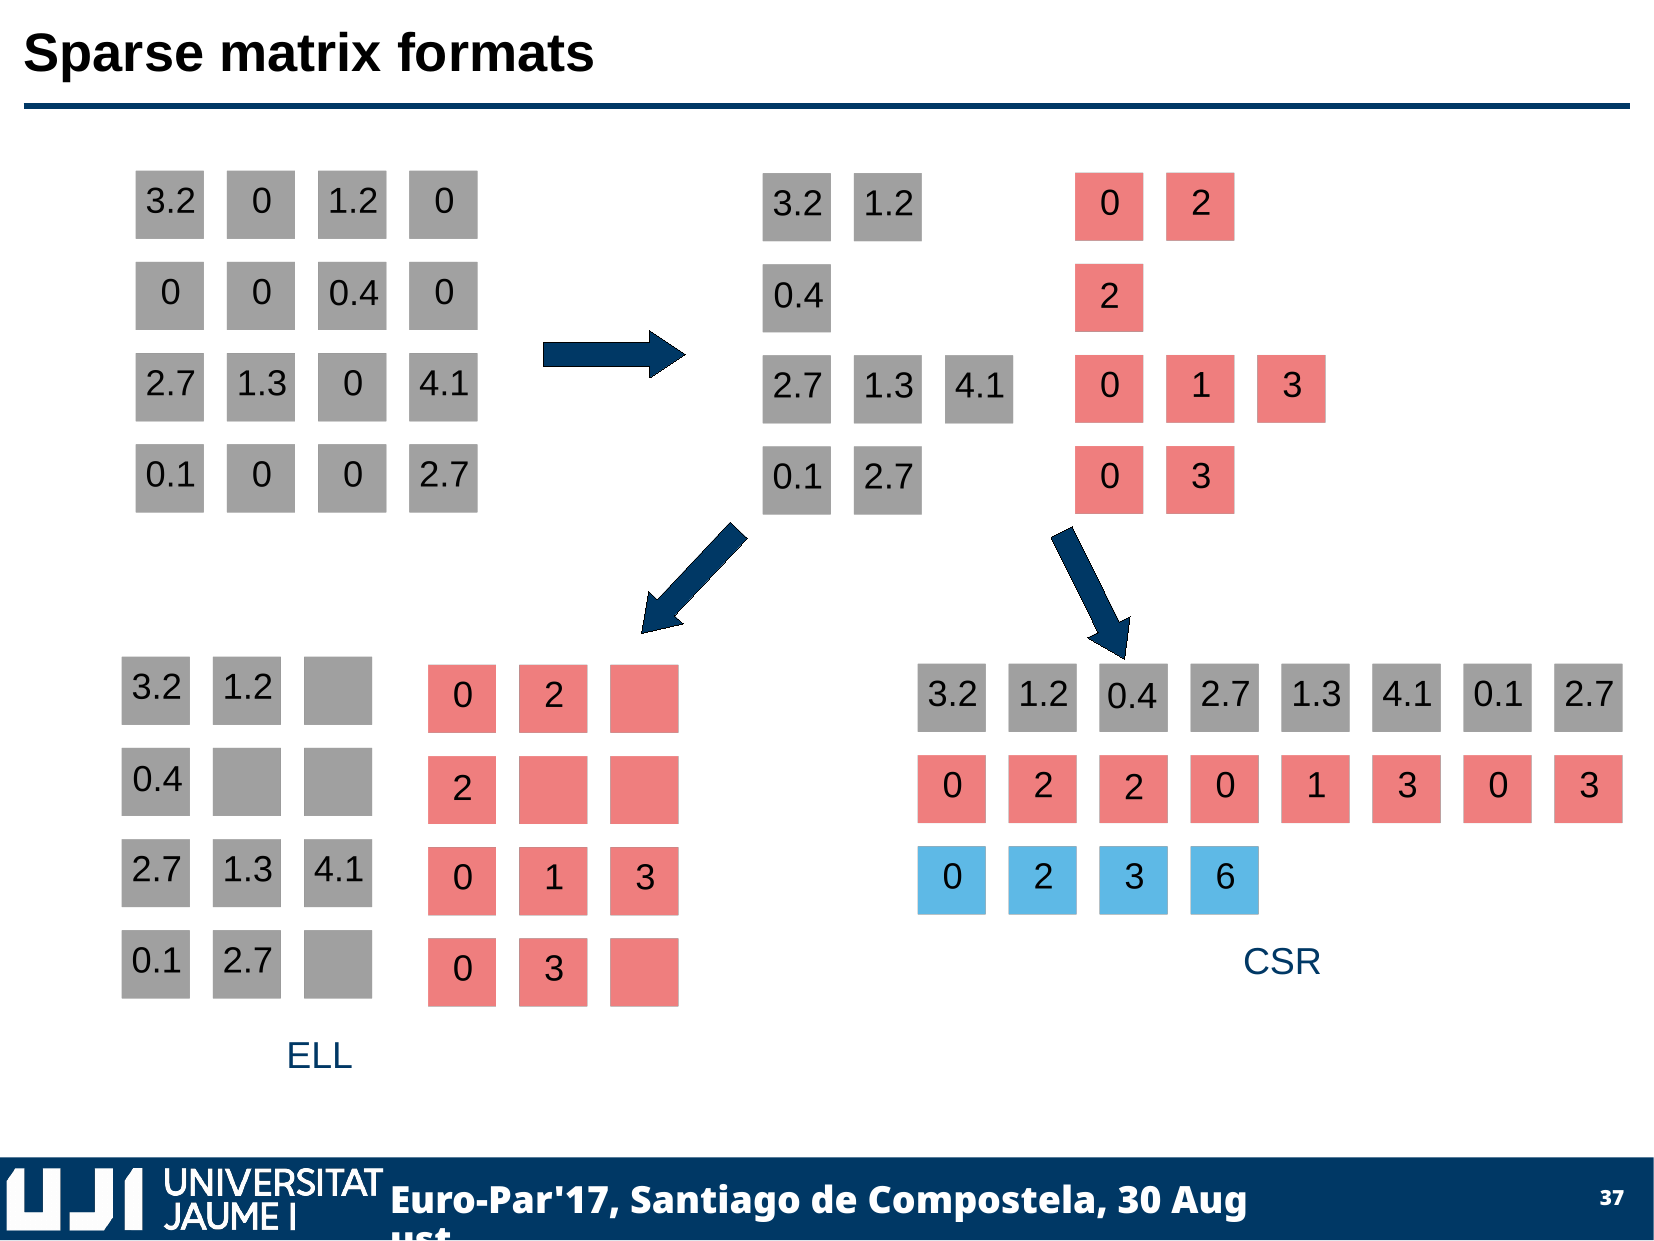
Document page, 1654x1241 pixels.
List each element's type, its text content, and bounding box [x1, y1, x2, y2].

title Sparse matrix formats [23, 0, 1630, 107]
picture [114, 649, 686, 1014]
picture [128, 163, 485, 520]
text_box [543, 330, 686, 378]
picture [910, 656, 1630, 922]
text_box [641, 522, 748, 634]
picture [755, 165, 1333, 522]
text_box [1051, 526, 1131, 660]
text_box ELL [271, 1027, 368, 1085]
text_box CSR [1228, 933, 1338, 990]
picture [0, 1158, 390, 1241]
